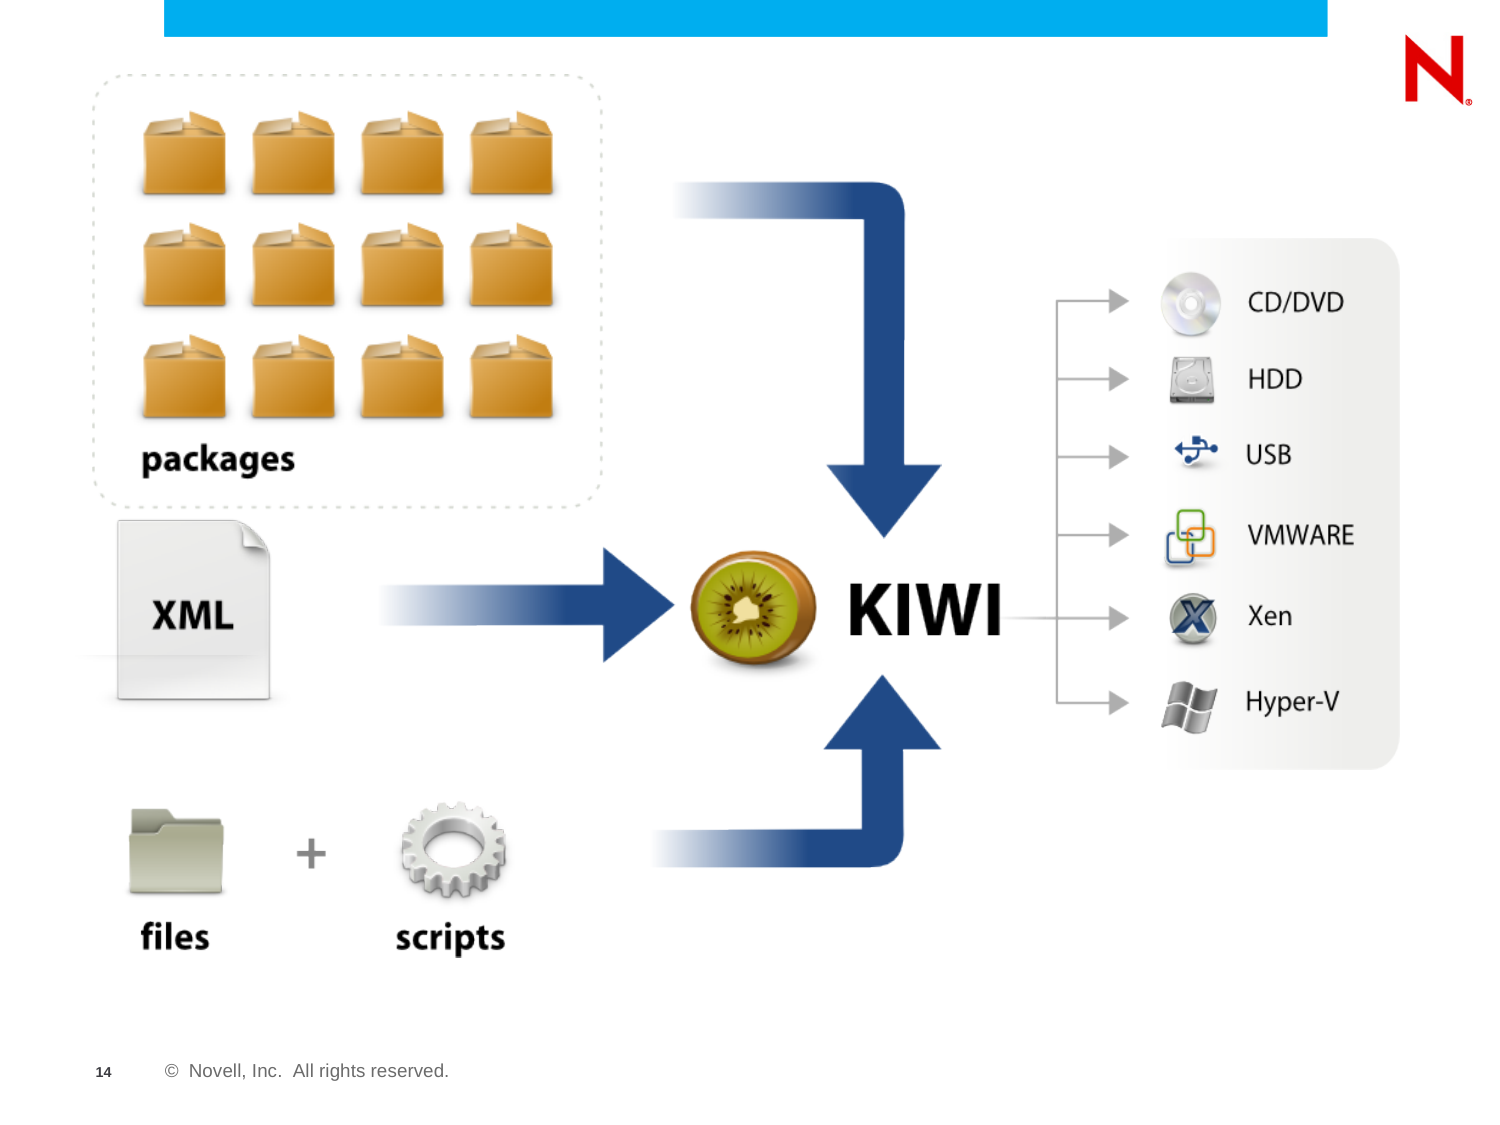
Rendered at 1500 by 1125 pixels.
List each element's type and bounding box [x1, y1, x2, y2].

picture [1403, 32, 1473, 107]
picture [75, 74, 1400, 958]
